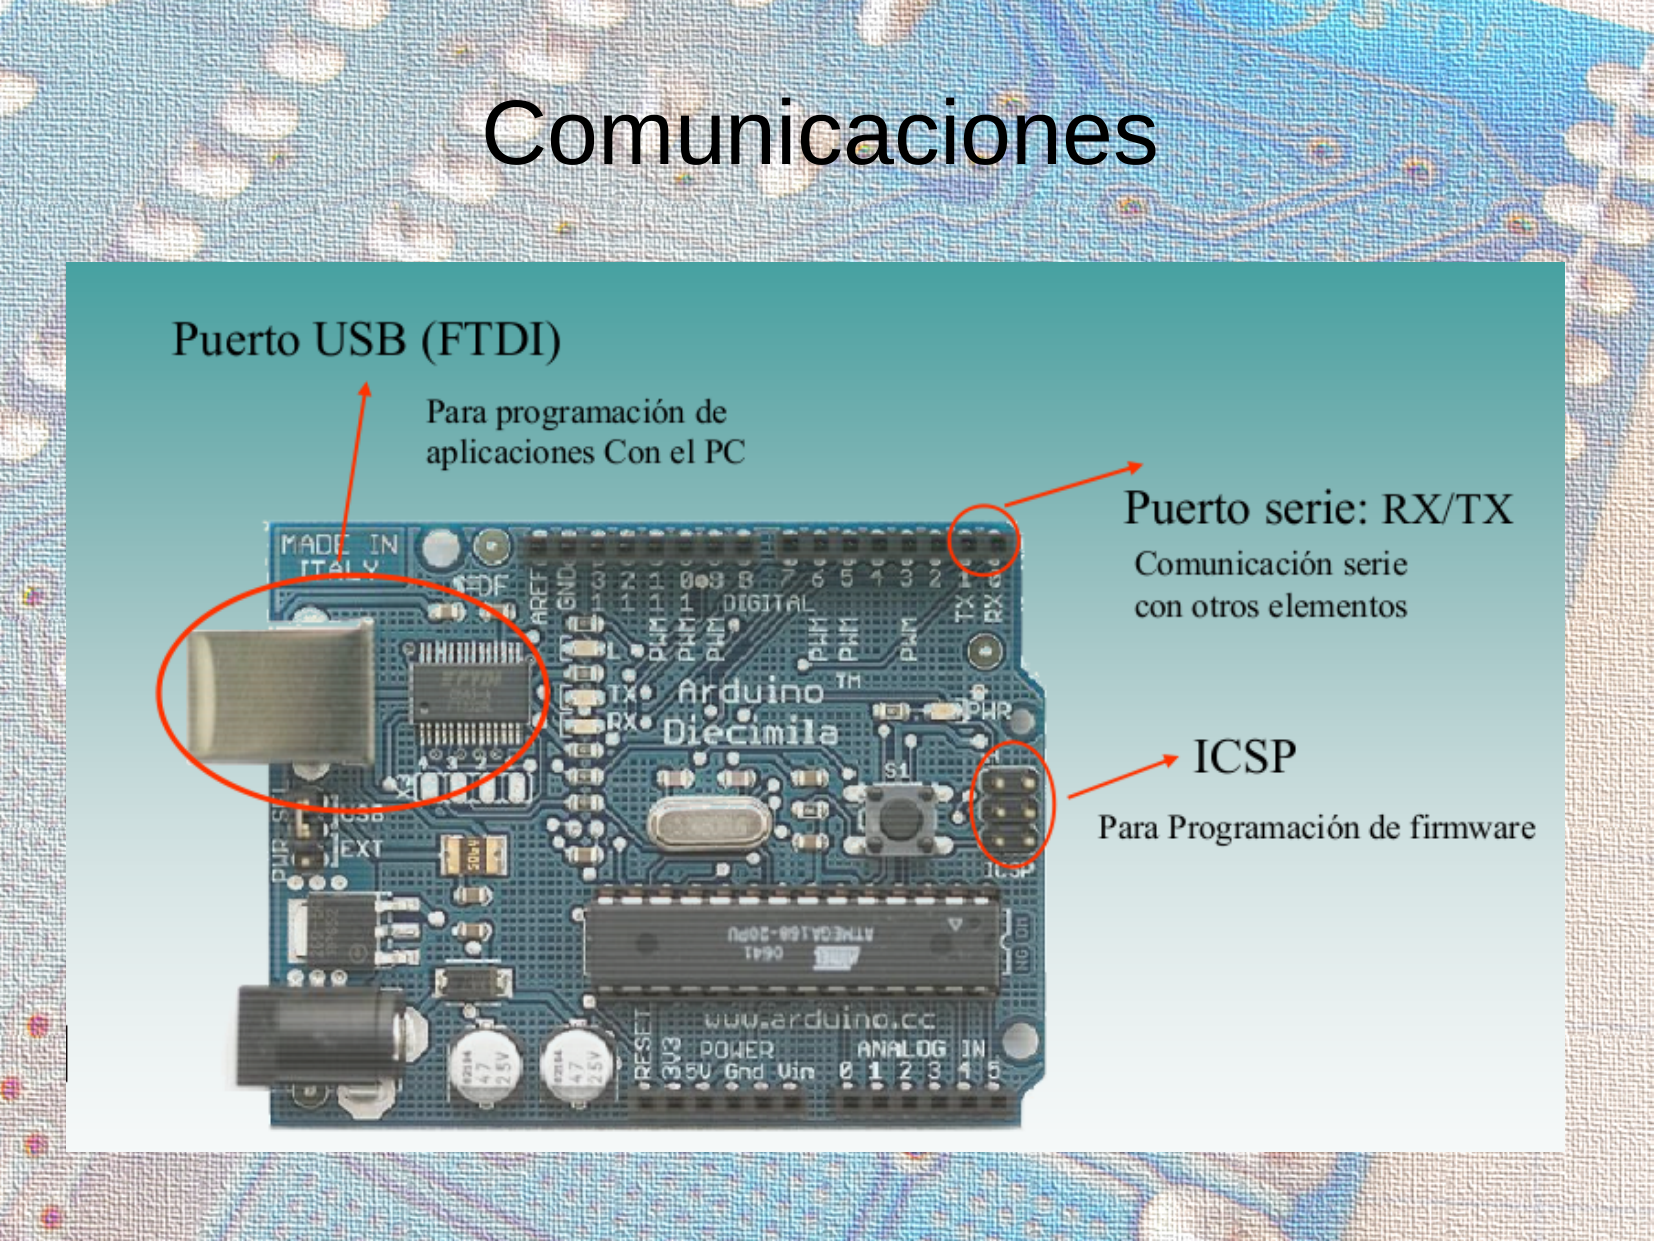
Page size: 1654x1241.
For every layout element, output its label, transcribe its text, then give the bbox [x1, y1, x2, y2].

title Comunicaciones [76, 29, 1565, 237]
picture [0, 0, 1654, 1241]
